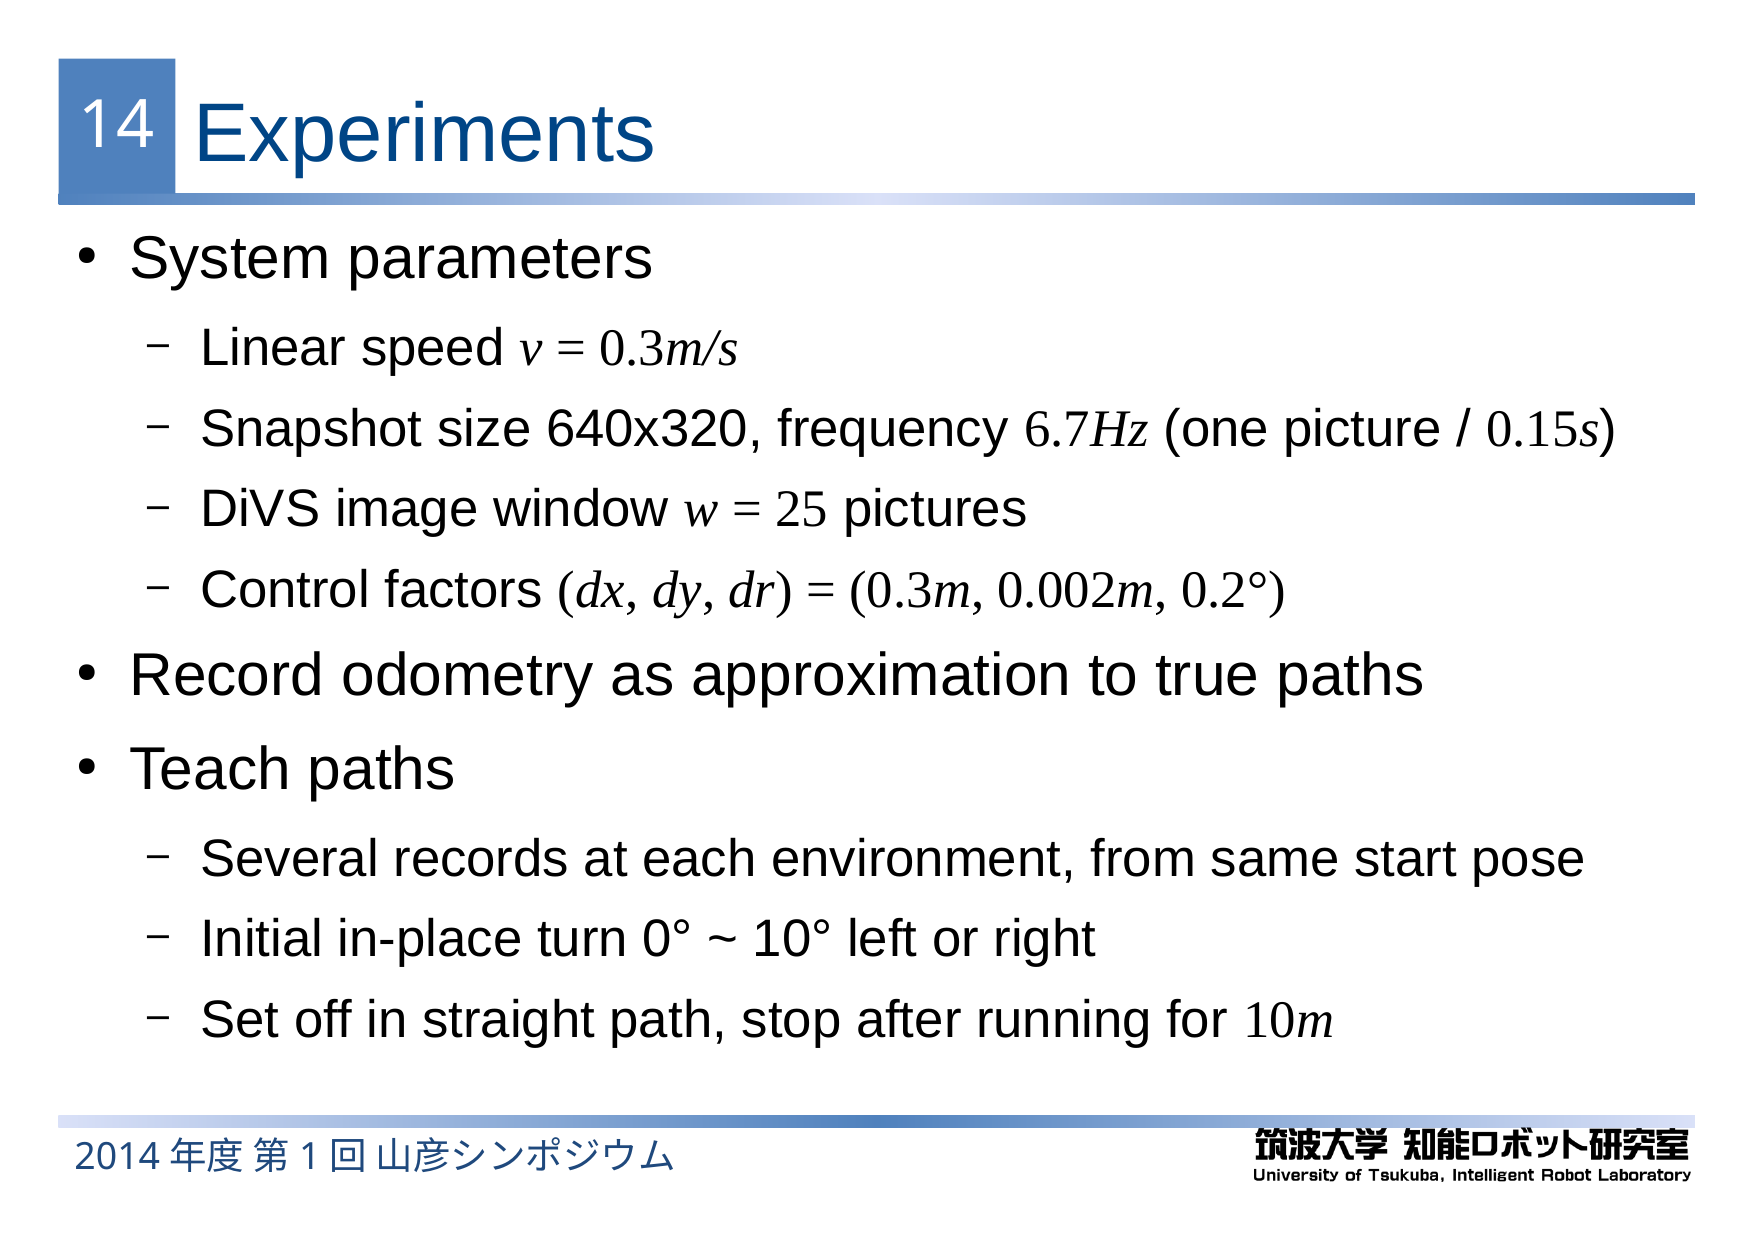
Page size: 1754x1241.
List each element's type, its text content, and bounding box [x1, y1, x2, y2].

list System parameters Linear speed v = 0.3m/s Snapshot size 640x320, frequency 6.7Hz (one picture / 0.15s) DiVS image window w = 25 pictures Control factors (dx, dy, dr) = (0.3m, 0.002m, 0.2°) Record odometry as approximation to true paths Teach paths Several records at each environment, from same start pose Initial in-place turn 0° ~ 10° left or right Set off in straight path, stop after running for 10m [58, 223, 1696, 1109]
title Experiments [193, 61, 1651, 205]
picture [1252, 1127, 1691, 1182]
